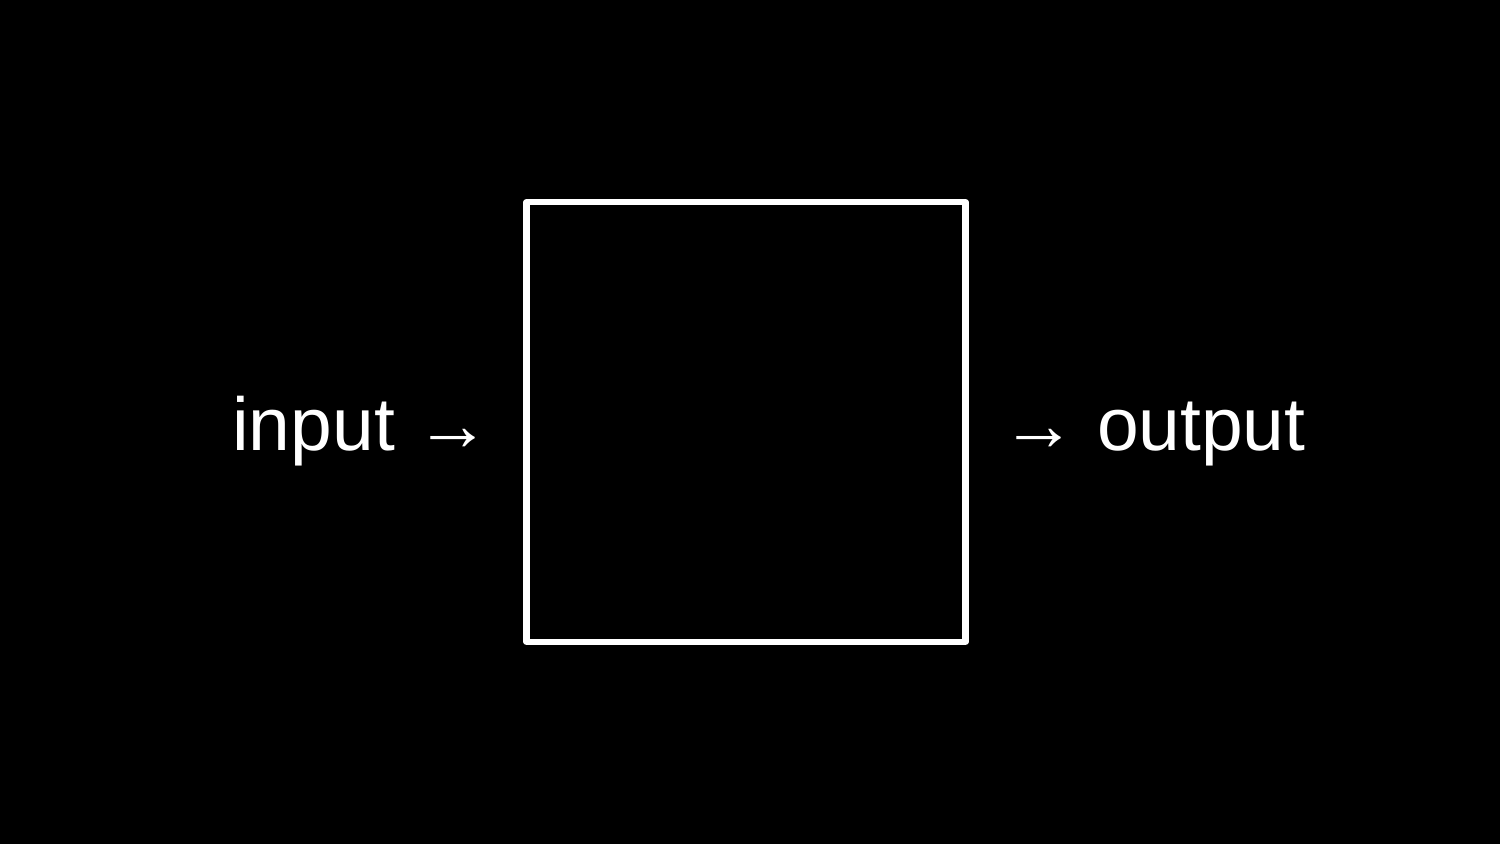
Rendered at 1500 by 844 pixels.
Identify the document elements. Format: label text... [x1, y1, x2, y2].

text_box → output [965, 360, 1330, 484]
text_box input → [210, 360, 527, 484]
